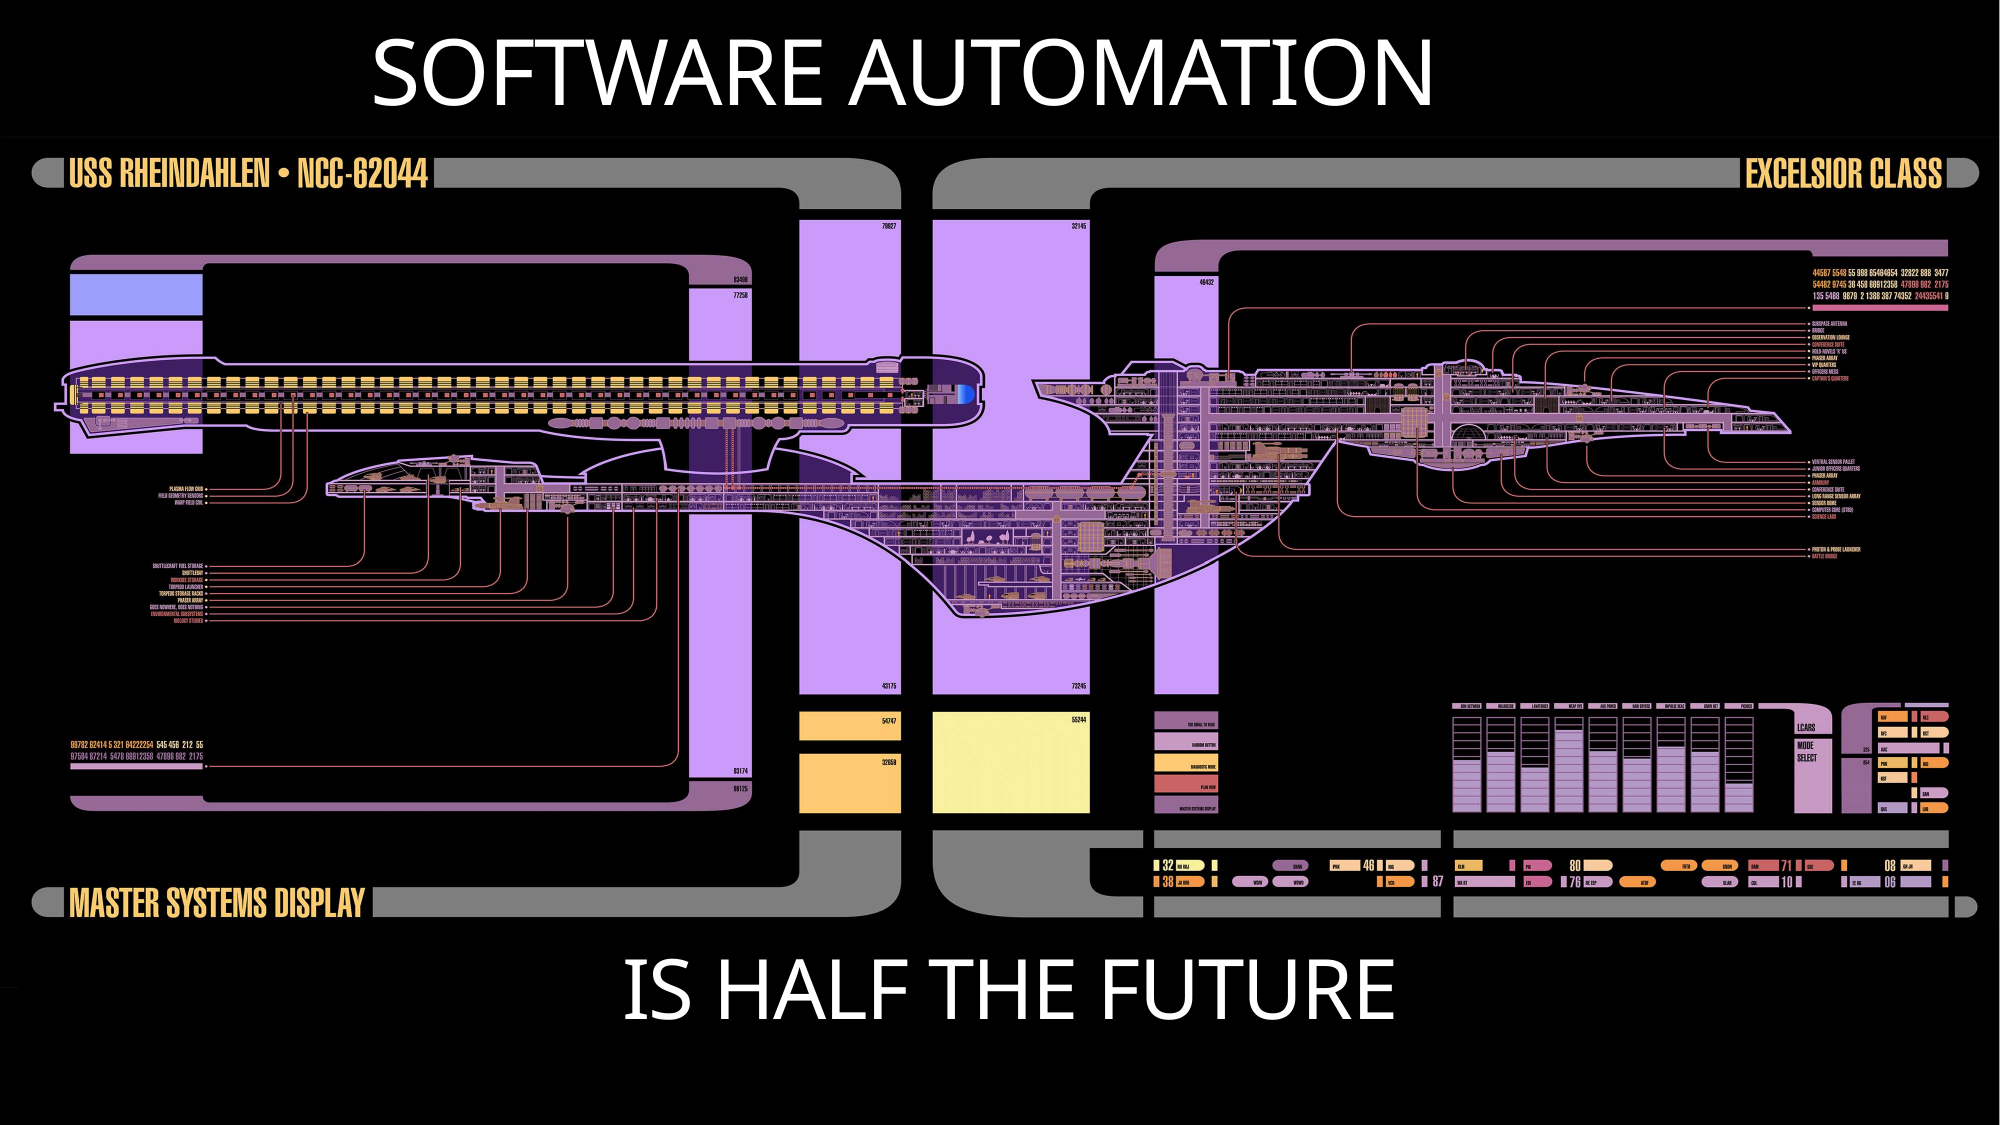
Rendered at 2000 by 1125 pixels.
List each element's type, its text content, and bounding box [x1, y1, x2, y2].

title IS HALF THE FUTURE [449, 937, 1550, 1099]
picture [0, 0, 2000, 1125]
title SOFTWARE automation [346, 17, 1653, 179]
